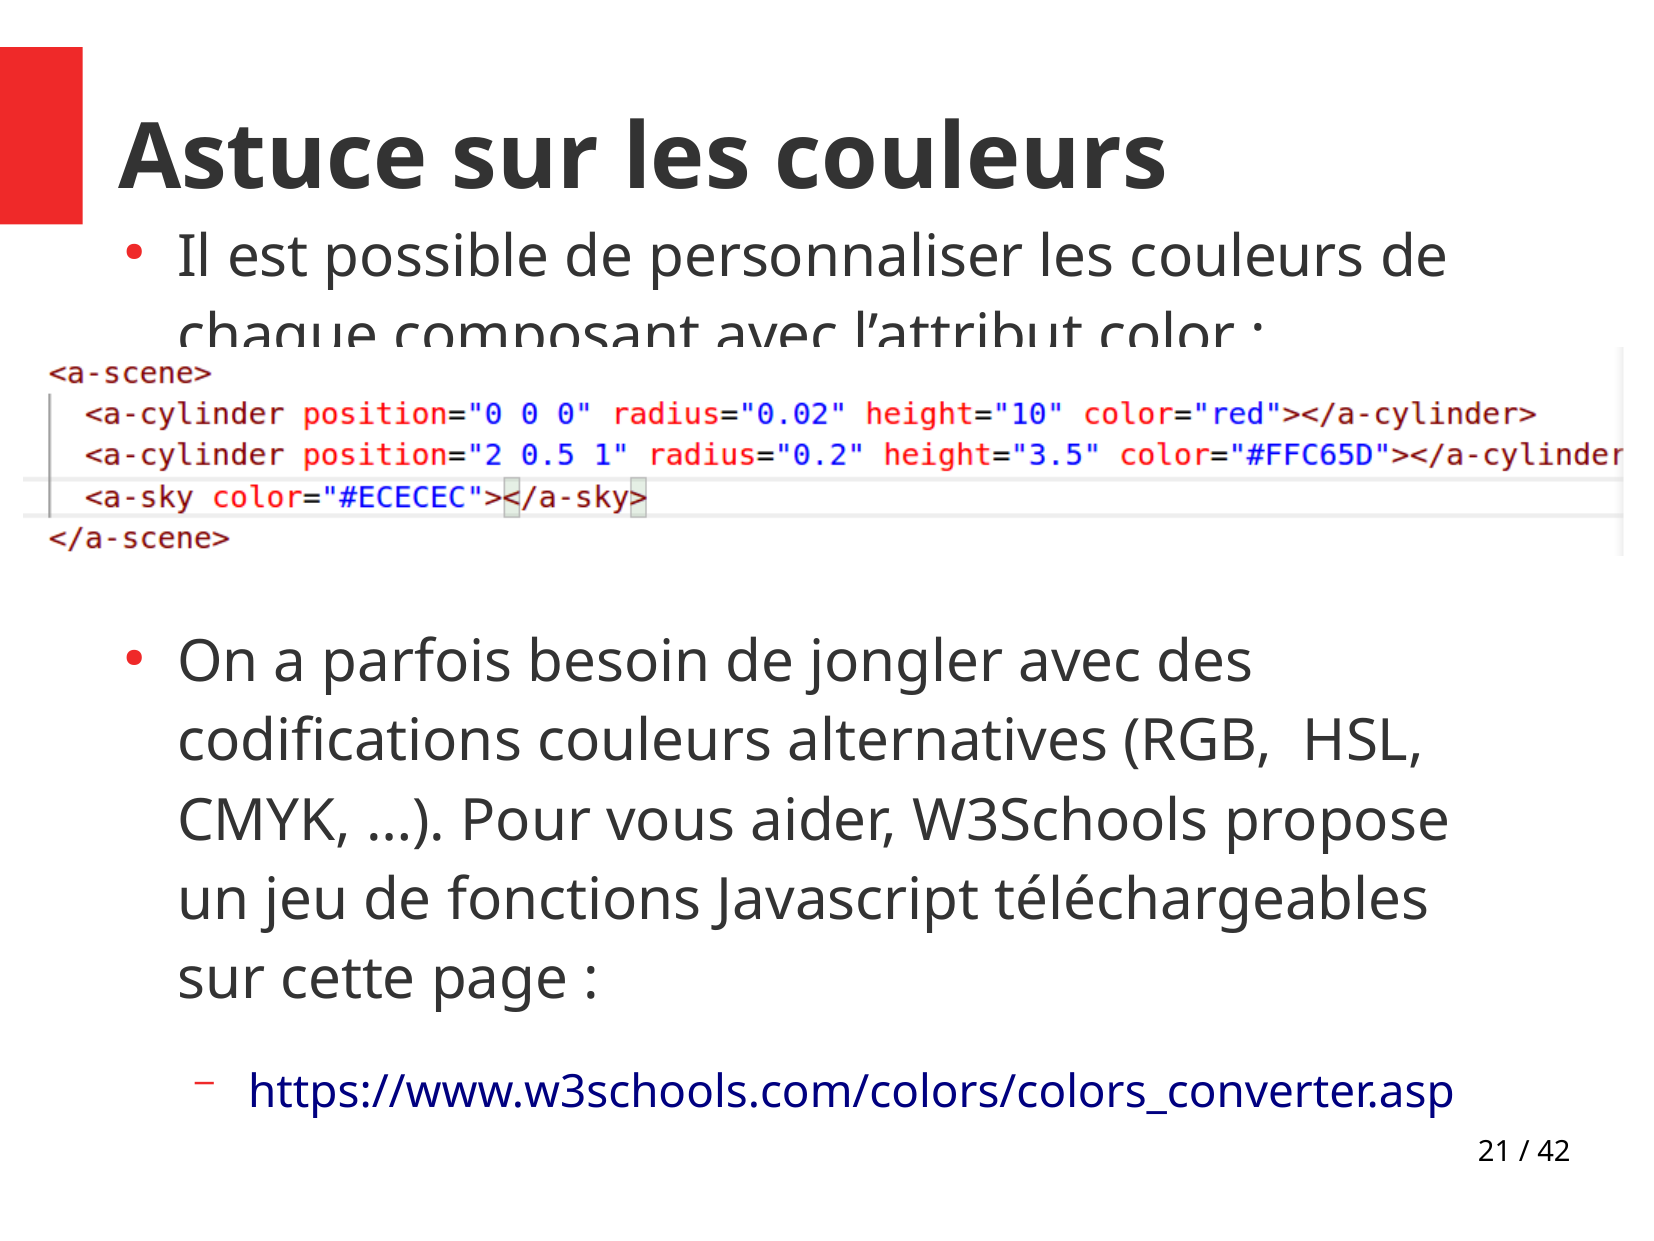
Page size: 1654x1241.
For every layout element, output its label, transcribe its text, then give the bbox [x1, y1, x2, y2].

title Astuce sur les couleurs [118, 49, 1571, 257]
picture [23, 347, 1654, 556]
list Il est possible de personnaliser les couleurs de chaque composant avec l’attribut color : On a parfois besoin de jongler avec des codifications couleurs alternatives (RGB, HSL, CMYK, …). Pour vous aider, W3Schools propose un jeu de fonctions Javascript téléchargeables sur cette page : https://www.w3schools.com/colors/colors_converter.asp [106, 556, 1524, 934]
list Il est possible de personnaliser les couleurs de chaque composant avec l’attribut color : On a parfois besoin de jongler avec des codifications couleurs alternatives (RGB, HSL, CMYK, …). Pour vous aider, W3Schools propose un jeu de fonctions Javascript téléchargeables sur cette page : https://www.w3schools.com/colors/colors_converter.asp [106, 213, 1524, 347]
